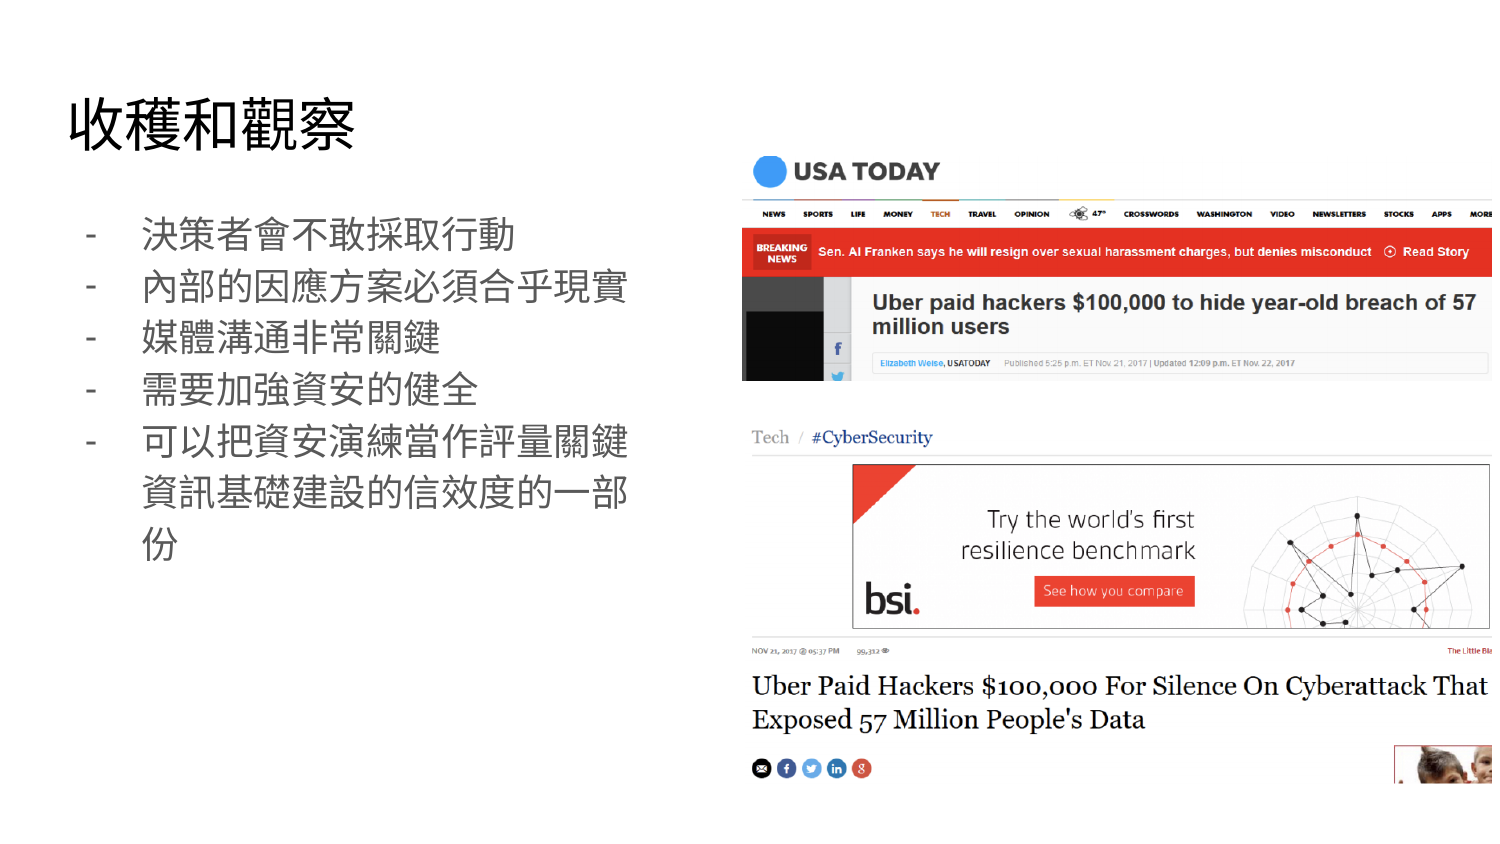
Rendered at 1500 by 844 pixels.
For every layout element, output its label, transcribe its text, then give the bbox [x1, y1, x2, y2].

list 決策者會不敢採取行動 內部的因應方案必須合乎現實 媒體溝通非常關鍵 需要加強資安的健全 可以把資安演練當作評量關鍵 資訊基礎建設的信效度的一部 份 [51, 189, 731, 750]
title 收穫和觀察 [51, 72, 1449, 167]
picture [731, 147, 1500, 791]
